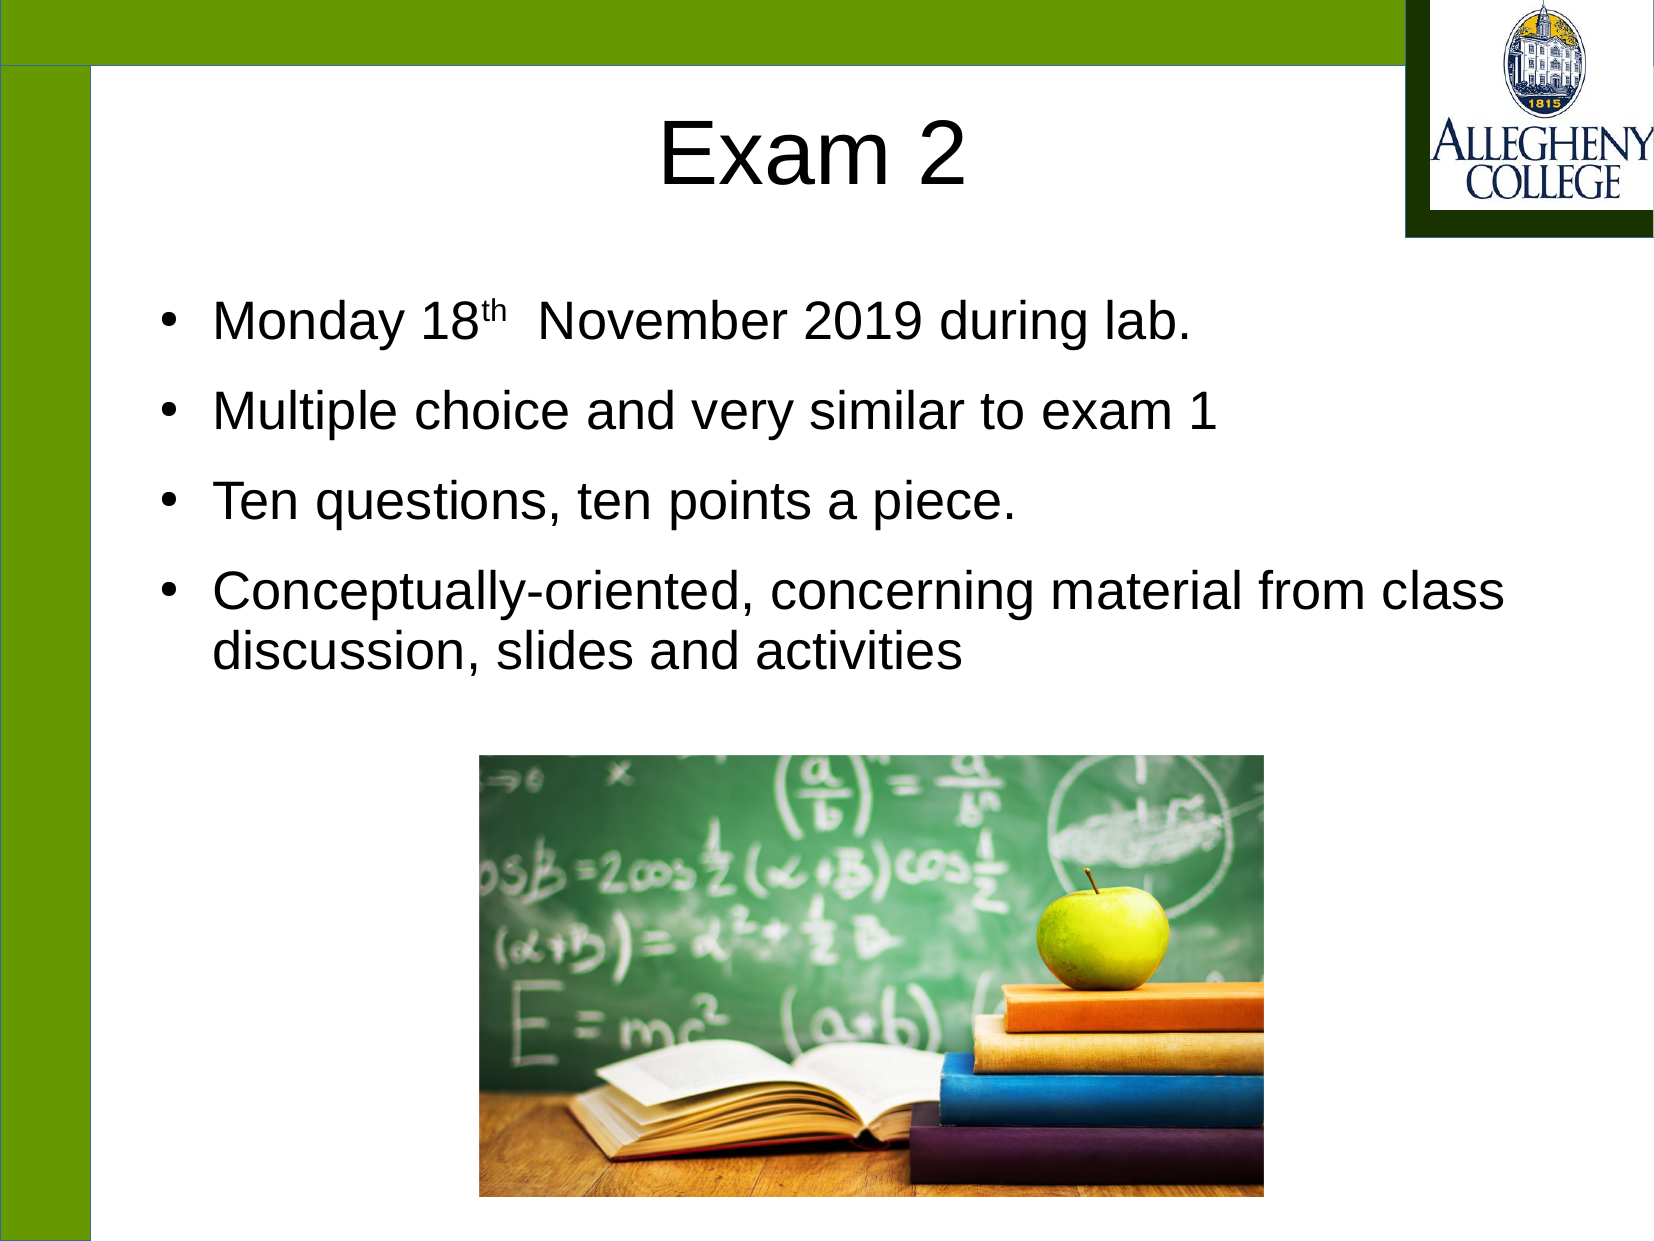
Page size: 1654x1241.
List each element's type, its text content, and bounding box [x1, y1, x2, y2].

picture [1430, 0, 1654, 210]
list Monday 18th November 2019 during lab. Multiple choice and very similar to exam 1 Ten questions, ten points a piece. Conceptually-oriented, concerning material from class discussion, slides and activities [141, 290, 1630, 1010]
title Exam 2 [112, 66, 1515, 257]
picture [479, 755, 1264, 1197]
text_box [0, 0, 1654, 1241]
